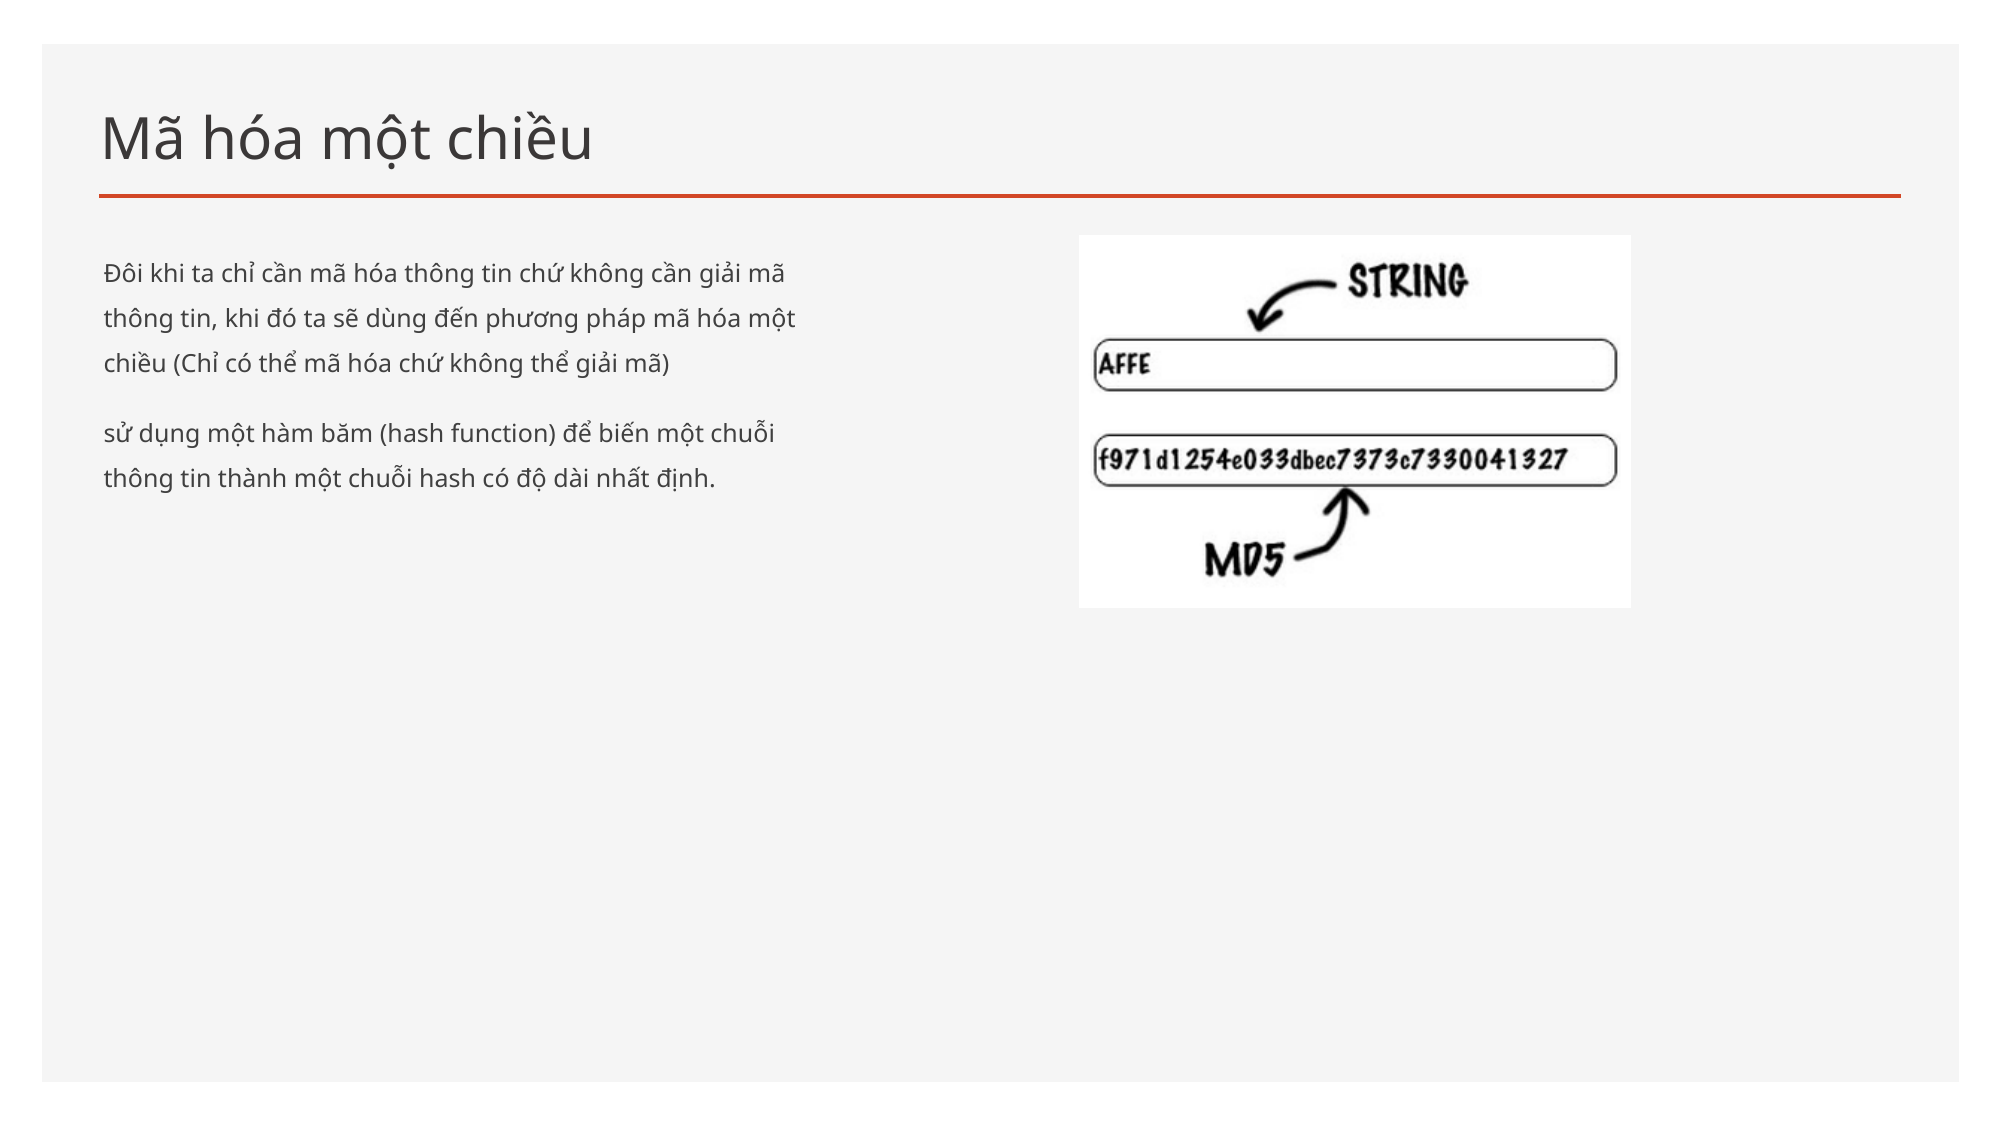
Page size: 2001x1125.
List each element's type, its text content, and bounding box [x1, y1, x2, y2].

picture [1079, 235, 1631, 608]
title Mã hóa một chiều [85, 73, 1214, 179]
list Đôi khi ta chỉ cần mã hóa thông tin chứ không cần giải mã thông tin, khi đó ta sẽ dùng đến phương pháp mã hóa một chiều (Chỉ có thể mã hóa chứ không thể giải mã) sử dụng một hàm băm (hash function) để biến một chuỗi thông tin thành một chuỗi hash có độ dài nhất định. [88, 235, 814, 889]
